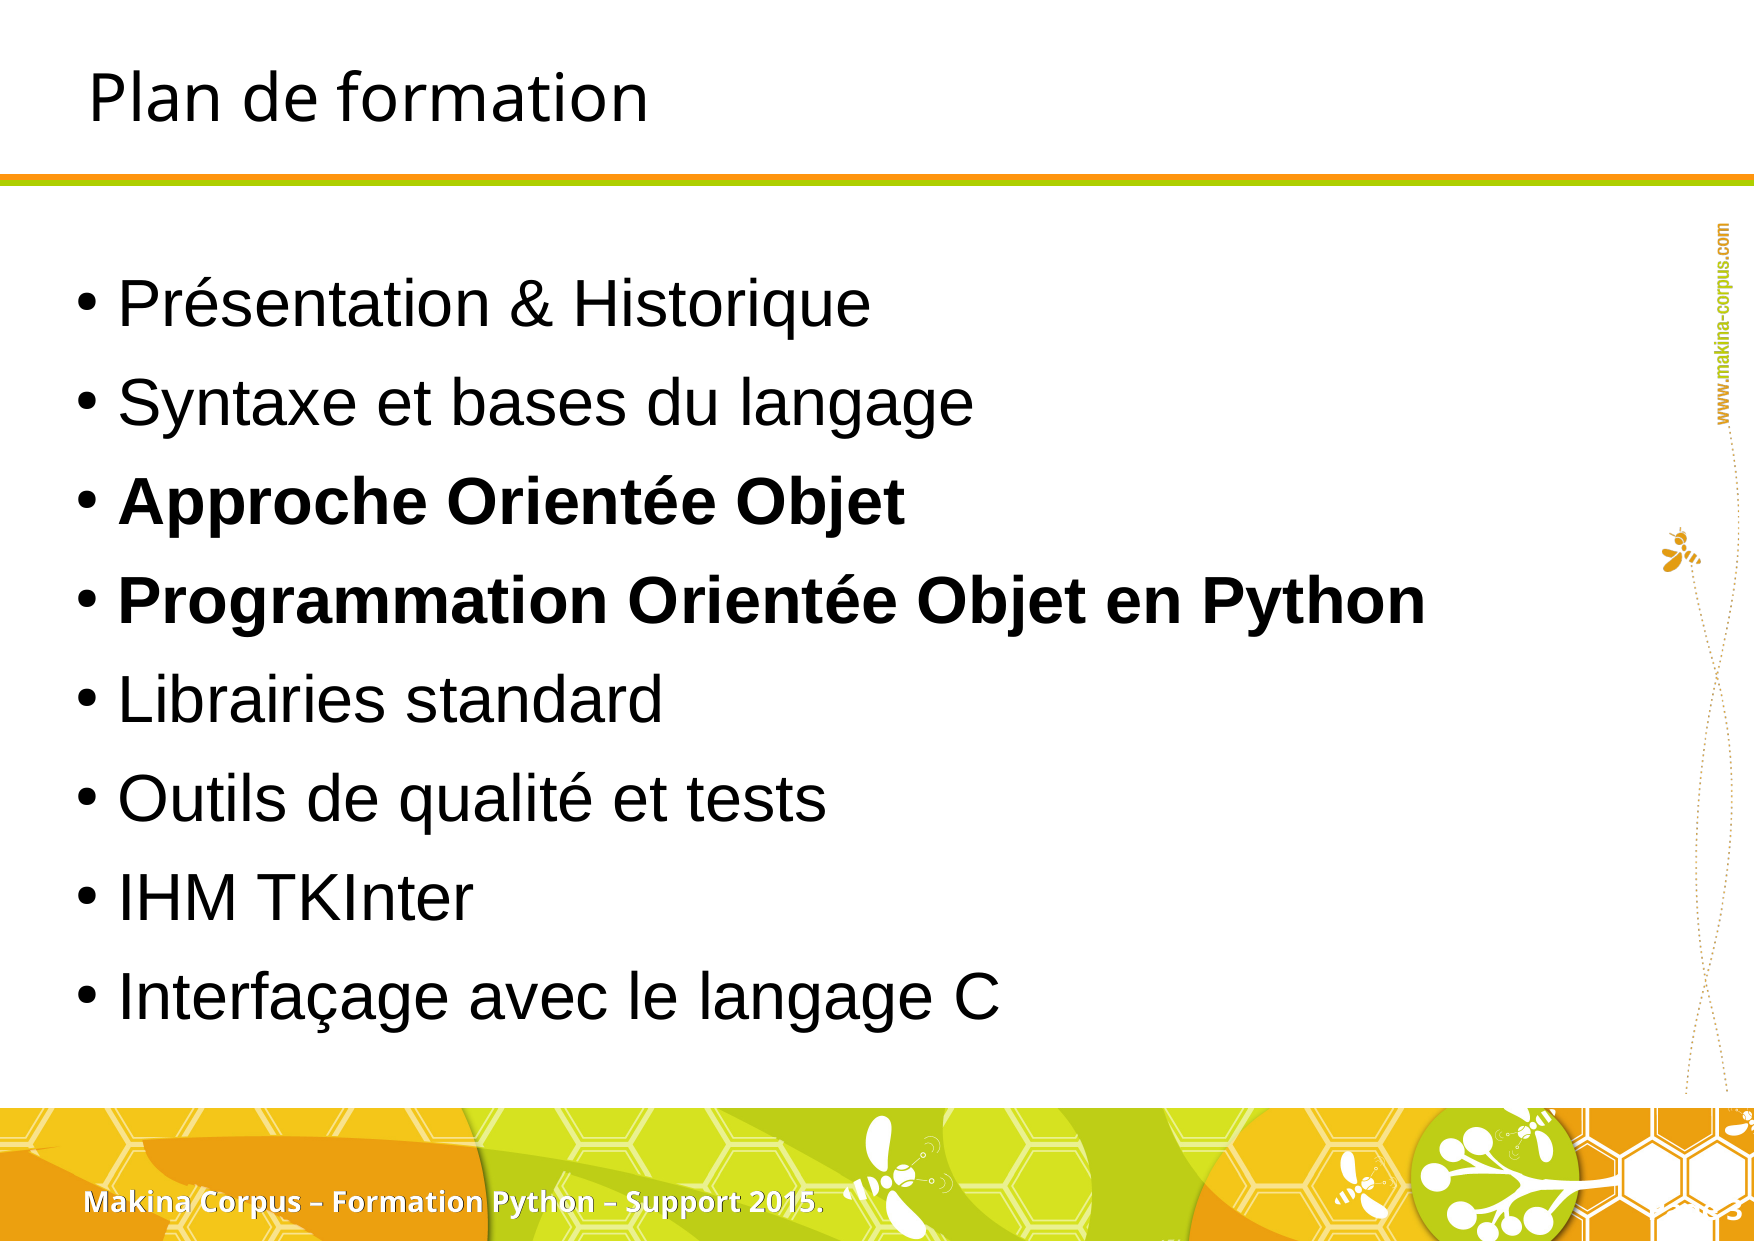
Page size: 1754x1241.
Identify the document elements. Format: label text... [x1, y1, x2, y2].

subtitle Présentation & Historique Syntaxe et bases du langage Approche Orientée Objet Programmation Orientée Objet en Python Librairies standard Outils de qualité et tests IHM TKInter Interfaçage avec le langage C [75, 266, 1654, 1034]
title Plan de formation [87, 31, 1667, 160]
picture [1639, 203, 1754, 1093]
picture [0, 1108, 1754, 1241]
